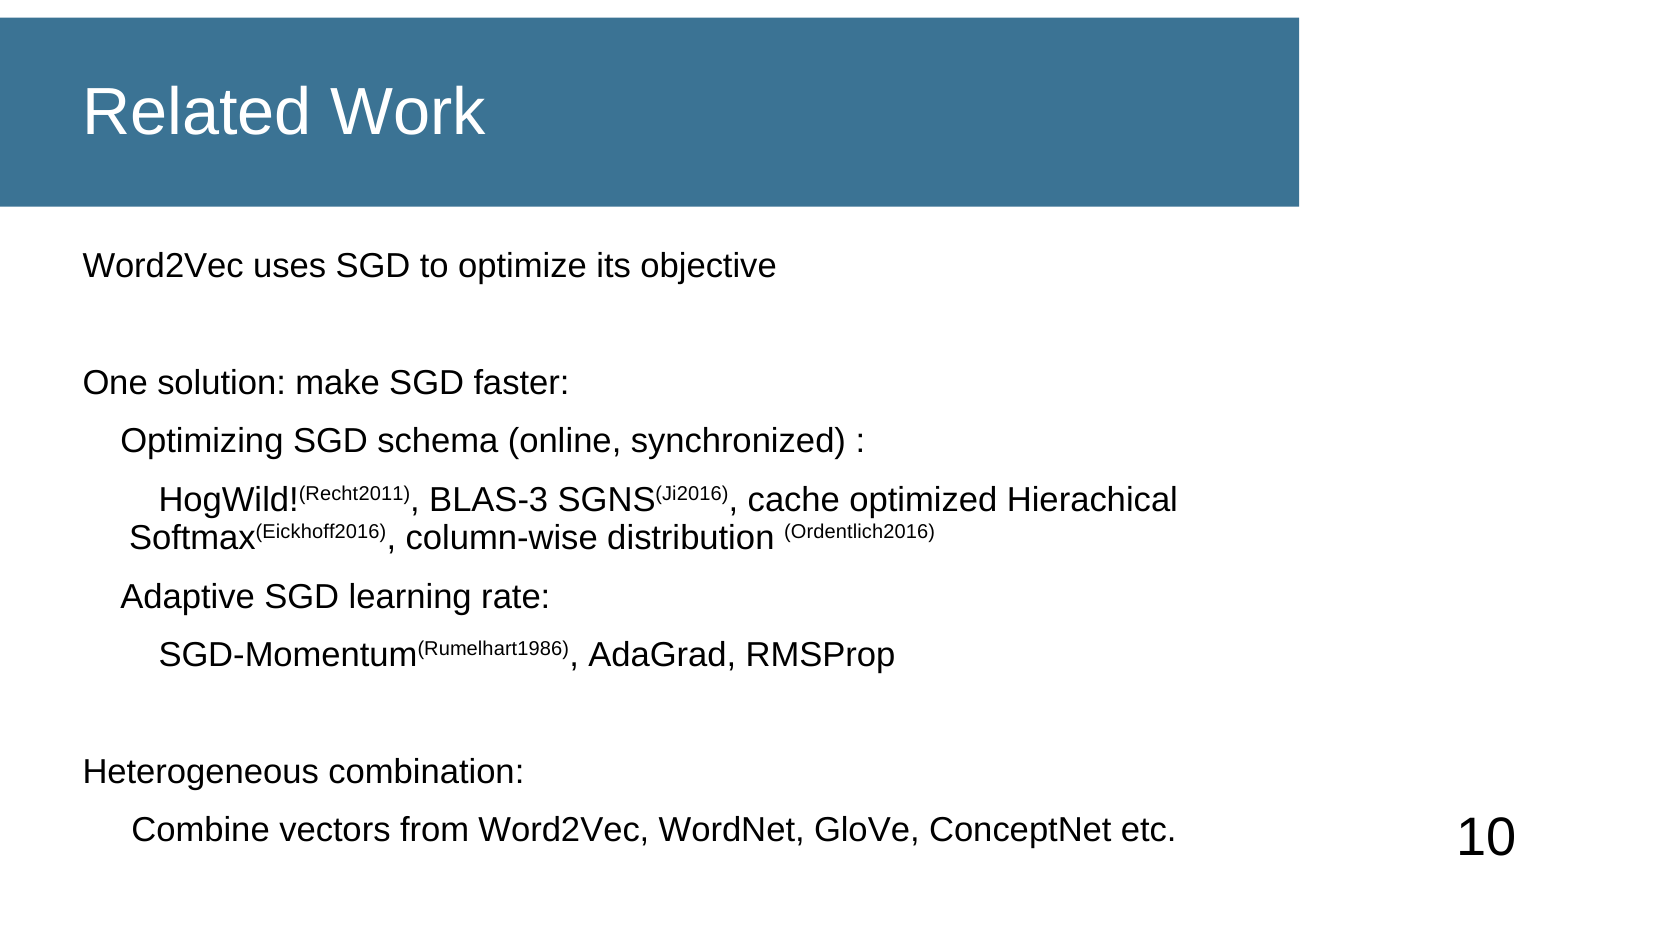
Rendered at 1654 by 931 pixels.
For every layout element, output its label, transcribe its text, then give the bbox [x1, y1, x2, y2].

title Related Work [82, 35, 1234, 189]
list Word2Vec uses SGD to optimize its objective One solution: make SGD faster: Optimizing SGD schema (online, synchronized) : HogWild!(Recht2011), BLAS-3 SGNS(Ji2016), cache optimized Hierachical Softmax(Eickhoff2016), column-wise distribution (Ordentlich2016) Adaptive SGD learning rate: SGD-Momentum(Rumelhart1986), AdaGrad, RMSProp Heterogeneous combination: Combine vectors from Word2Vec, WordNet, GloVe, ConceptNet etc. [82, 242, 1430, 857]
text_box [165, 354, 196, 430]
